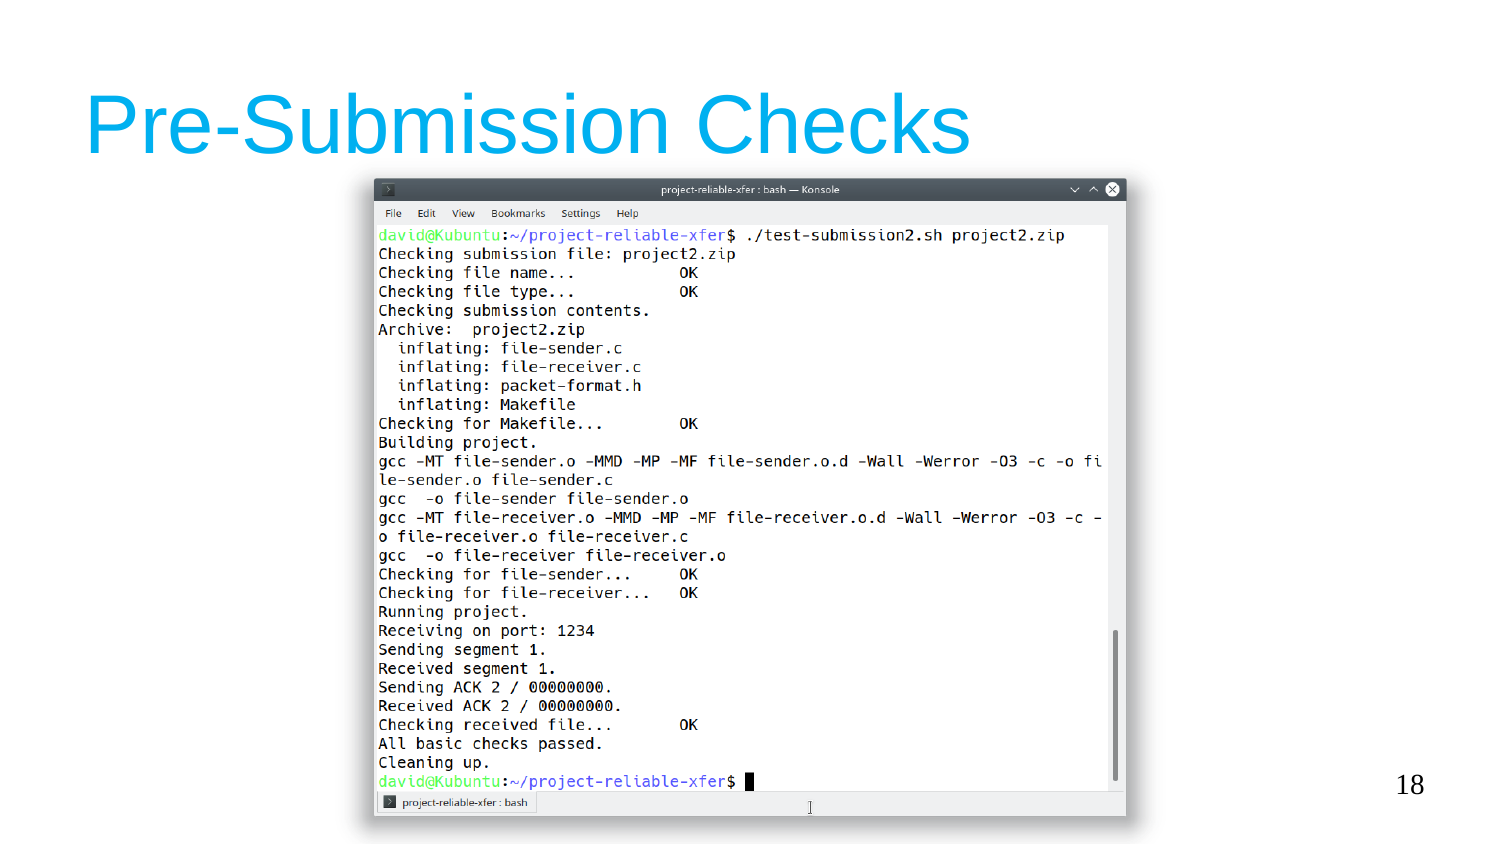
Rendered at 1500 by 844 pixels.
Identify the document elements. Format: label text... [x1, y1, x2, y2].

title Pre-Submission Checks [69, 44, 1364, 208]
picture [326, 149, 1174, 844]
